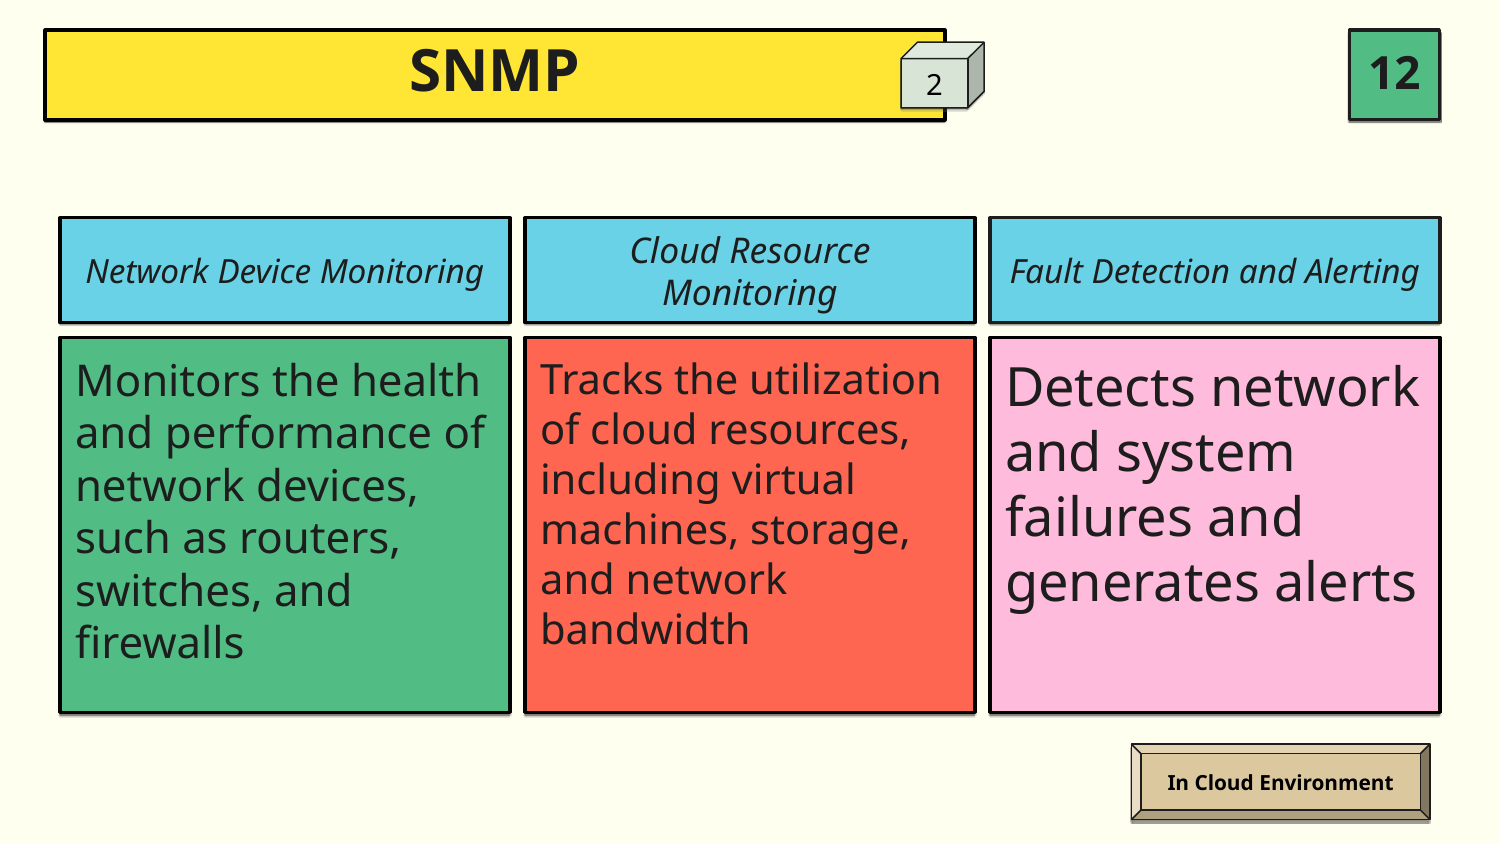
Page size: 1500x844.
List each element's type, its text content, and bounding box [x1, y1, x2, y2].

text_box In Cloud Environment [1141, 754, 1420, 810]
subtitle Network Device Monitoring [60, 217, 510, 323]
title SNMP [45, 30, 945, 120]
subtitle Cloud Resource Monitoring [525, 217, 975, 323]
subtitle Fault Detection and Alerting [990, 217, 1440, 323]
text_box 2 [901, 59, 967, 108]
list Detects network and system failures and generates alerts [990, 337, 1440, 713]
list Monitors the health and performance of network devices, such as routers, switches, and firewalls [60, 337, 510, 713]
list Tracks the utilization of cloud resources, including virtual machines, storage, and network bandwidth [525, 337, 975, 713]
